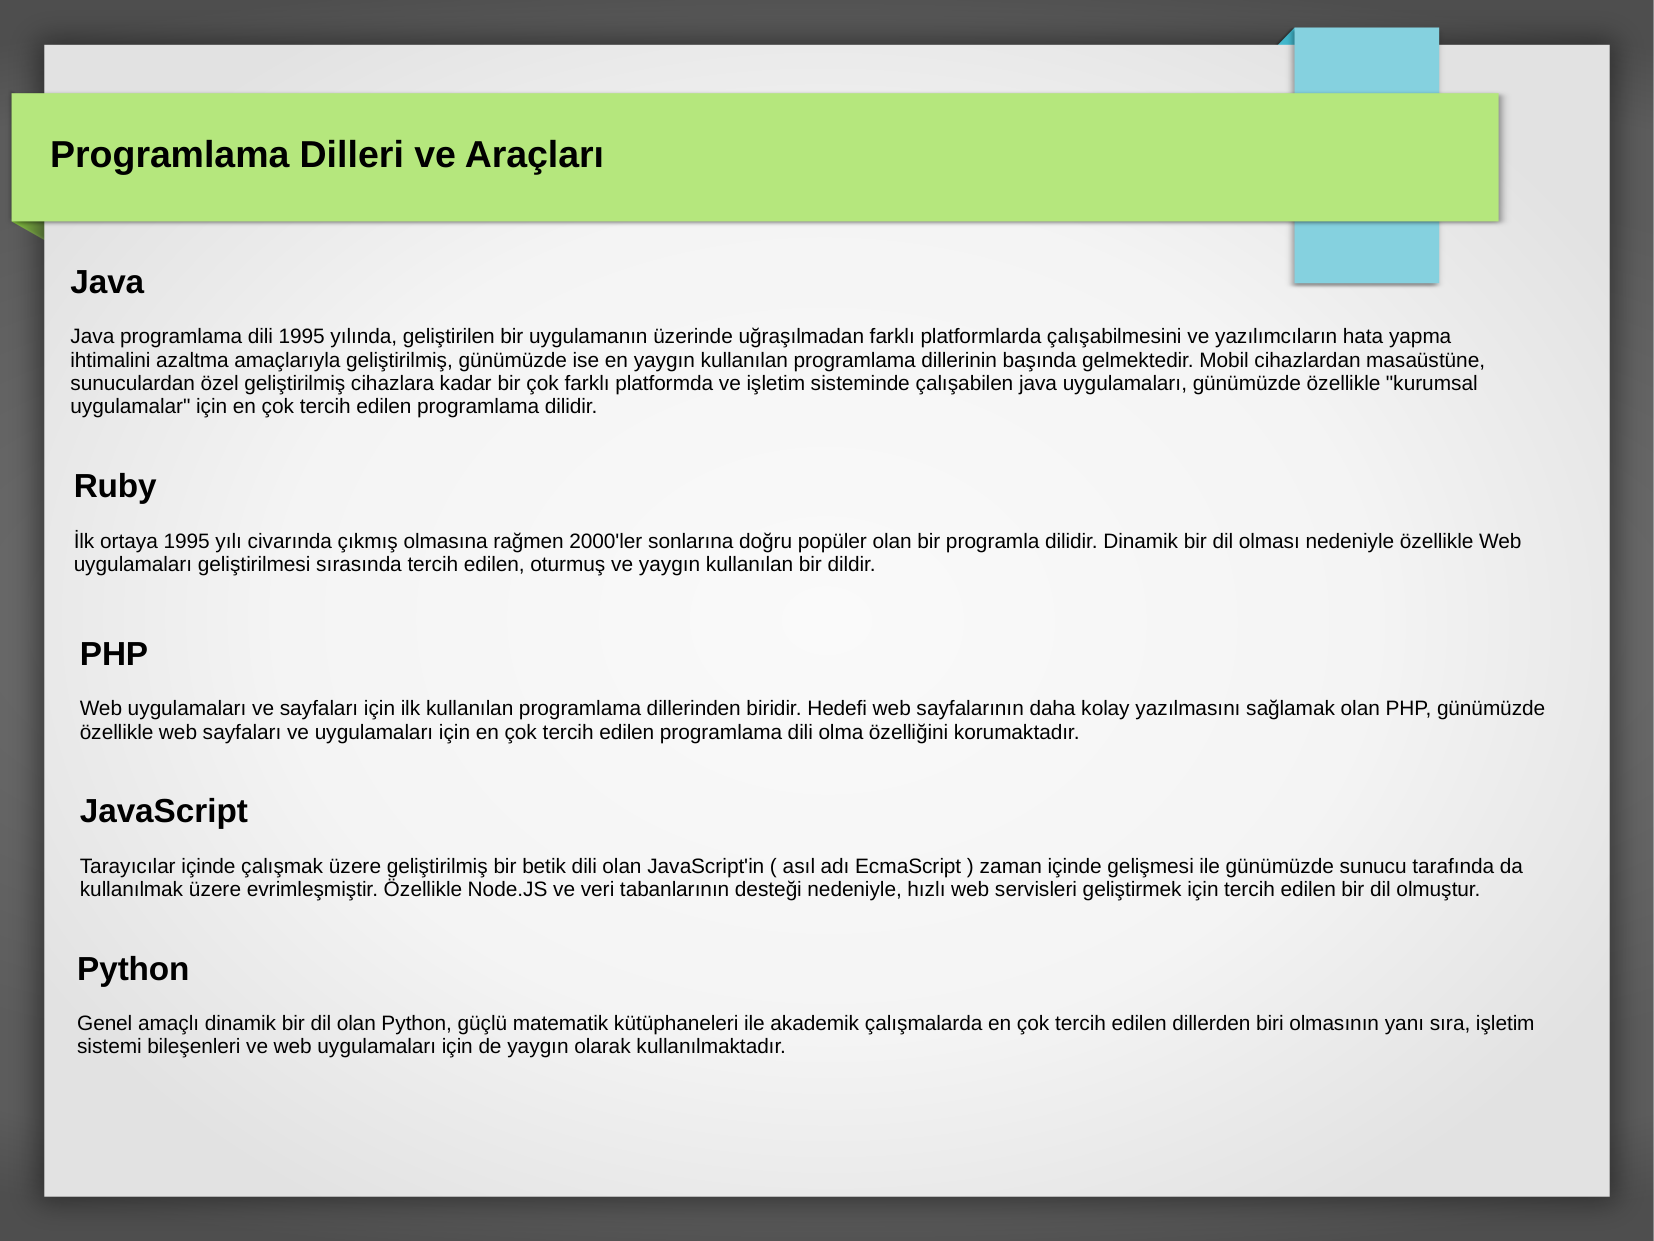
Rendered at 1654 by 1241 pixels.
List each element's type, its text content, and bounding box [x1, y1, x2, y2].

text_box Python Genel amaçlı dinamik bir dil olan Python, güçlü matematik kütüphaneleri ile akademik çalışmalarda en çok tercih edilen dillerden biri olmasının yanı sıra, işletim sistemi bileşenleri ve web uygulamaları için de yaygın olarak kullanılmaktadır. [62, 942, 1601, 1172]
text_box Ruby İlk ortaya 1995 yılı civarında çıkmış olmasına rağmen 2000'ler sonlarına doğru popüler olan bir programla dilidir. Dinamik bir dil olması nedeniyle özellikle Web uygulamaları geliştirilmesi sırasında tercih edilen, oturmuş ve yaygın kullanılan bir dildir. [59, 460, 1586, 689]
text_box Programlama Dilleri ve Araçları [35, 126, 1152, 202]
picture [0, 0, 1654, 1241]
text_box JavaScript Tarayıcılar içinde çalışmak üzere geliştirilmiş bir betik dili olan JavaScript'in ( asıl adı EcmaScript ) zaman içinde gelişmesi ile günümüzde sunucu tarafında da kullanılmak üzere evrimleşmiştir. Özellikle Node.JS ve veri tabanlarının desteği nedeniyle, hızlı web servisleri geliştirmek için tercih edilen bir dil olmuştur. [64, 785, 1576, 942]
text_box Java Java programlama dili 1995 yılında, geliştirilen bir uygulamanın üzerinde uğraşılmadan farklı platformlarda çalışabilmesini ve yazılımcıların hata yapma ihtimalini azaltma amaçlarıyla geliştirilmiş, günümüzde ise en yaygın kullanılan programlama dillerinin başında gelmektedir. Mobil cihazlardan masaüstüne, sunuculardan özel geliştirilmiş cihazlara kadar bir çok farklı platformda ve işletim sisteminde çalışabilen java uygulamaları, günümüzde özellikle "kurumsal uygulamalar" için en çok tercih edilen programlama dilidir. [55, 255, 1536, 547]
text_box PHP Web uygulamaları ve sayfaları için ilk kullanılan programlama dillerinden biridir. Hedefi web sayfalarının daha kolay yazılmasını sağlamak olan PHP, günümüzde özellikle web sayfaları ve uygulamaları için en çok tercih edilen programlama dili olma özelliğini korumaktadır. [64, 627, 1577, 857]
